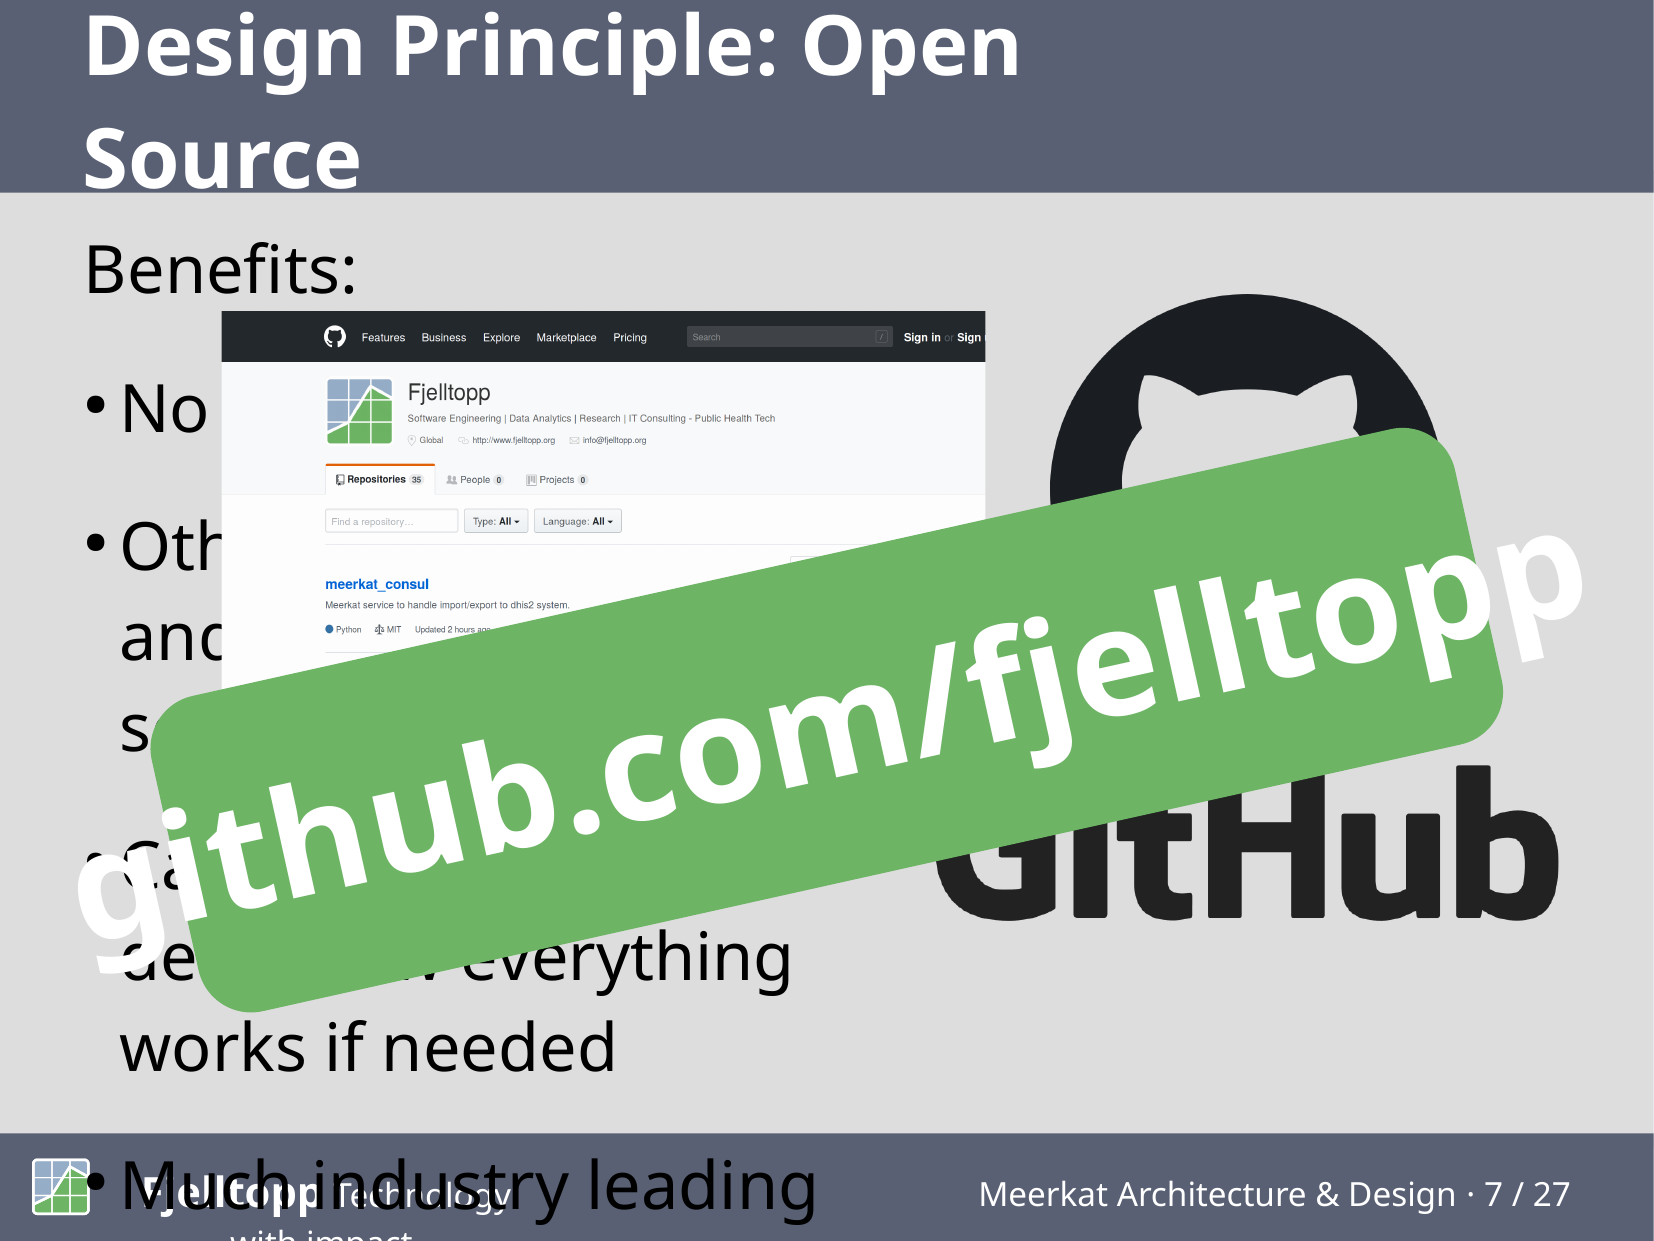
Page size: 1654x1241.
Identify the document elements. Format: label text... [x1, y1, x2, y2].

text_box github.com/fjelltopp [1434, 575, 1467, 623]
title Design Principle: Open Source [82, 47, 1264, 152]
picture [1050, 294, 1444, 504]
picture [934, 758, 1559, 922]
text_box Benefits: No licensing costs etc. Other groups can use and improve our software Can determine in detail how everything works if needed Much industry leading software is open source [69, 215, 860, 1090]
picture [221, 311, 986, 689]
text_box github.com/fjelltopp [150, 427, 1504, 1013]
